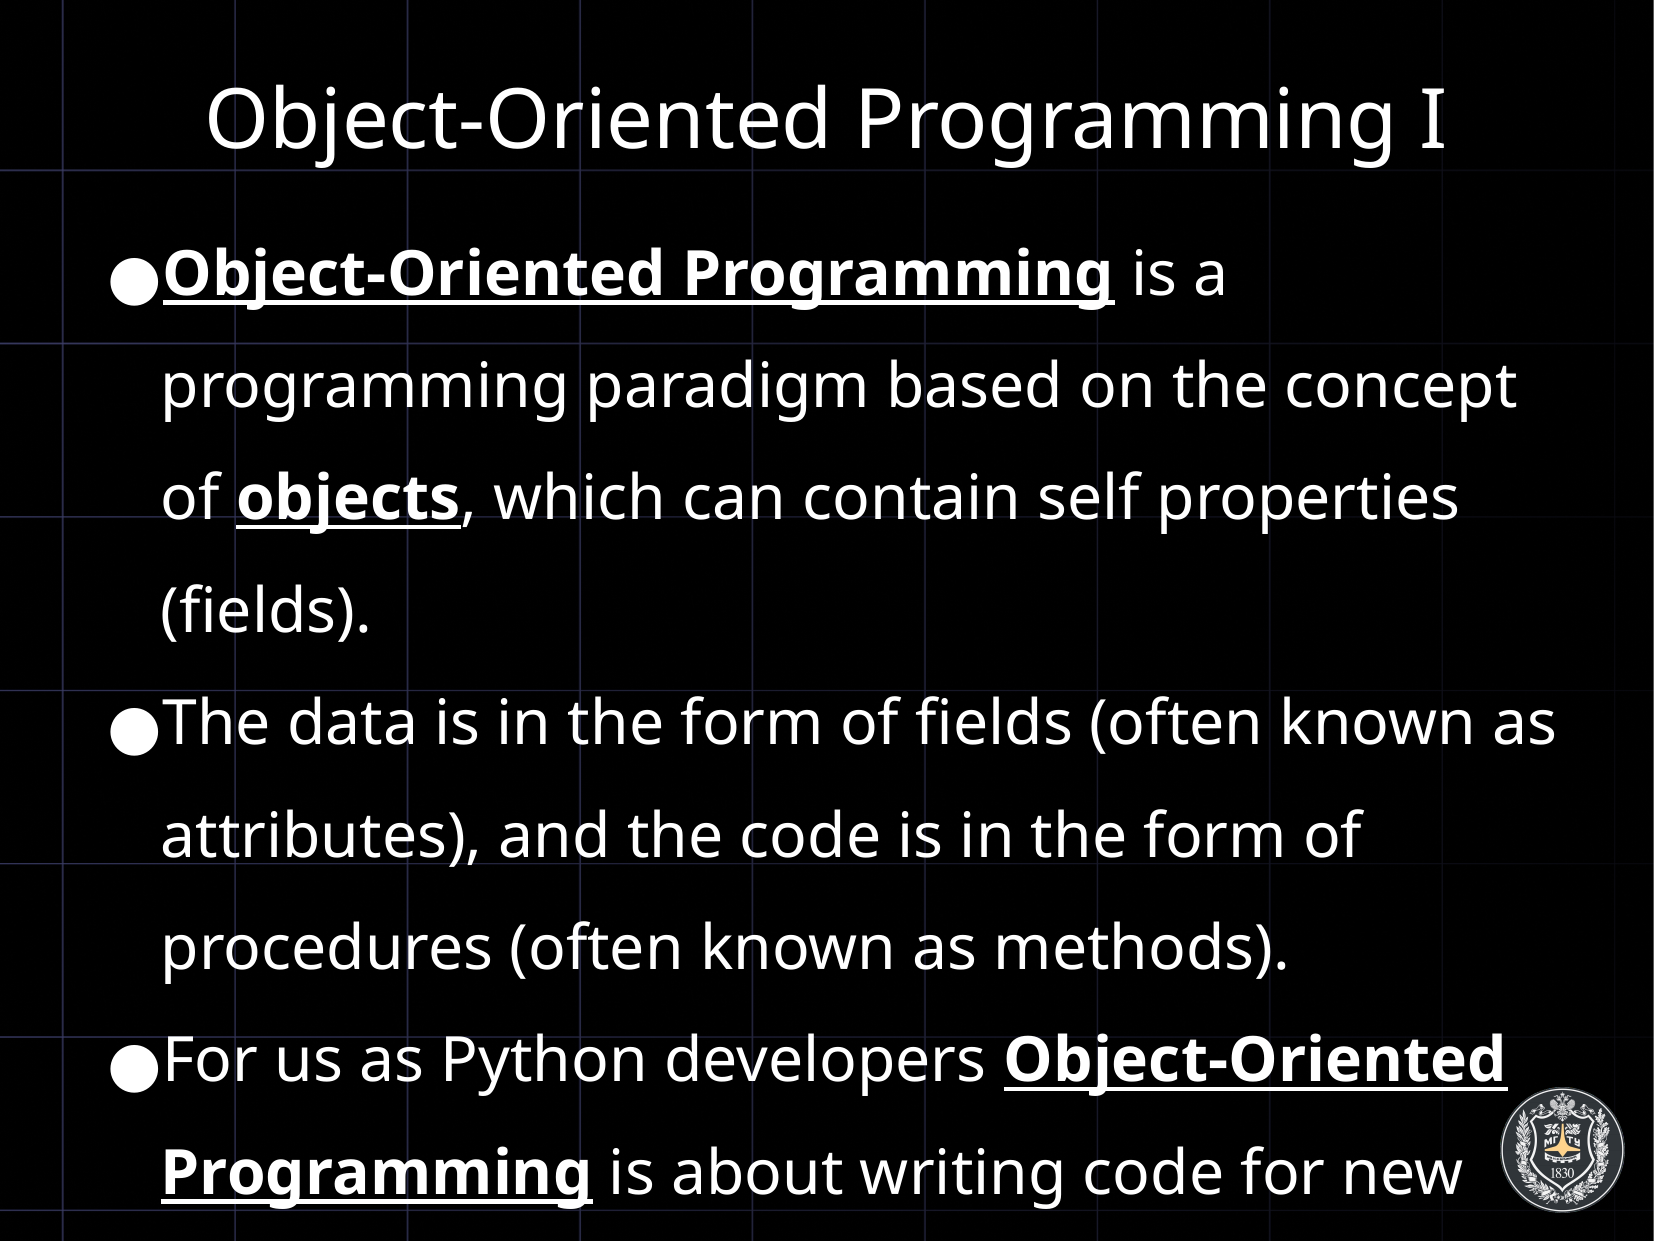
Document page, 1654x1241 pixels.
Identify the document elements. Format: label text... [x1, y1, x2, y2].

picture [0, 0, 1654, 1241]
text_box Object-Oriented Programming is a programming paradigm based on the concept of objects, which can contain self properties (fields). The data is in the form of fields (often known as attributes), and the code is in the form of procedures (often known as methods). For us as Python developers Object-Oriented Programming is about writing code for new objects (classes) and their usage. [74, 187, 1575, 1241]
text_box Object-Oriented Programming I [82, 37, 1571, 187]
